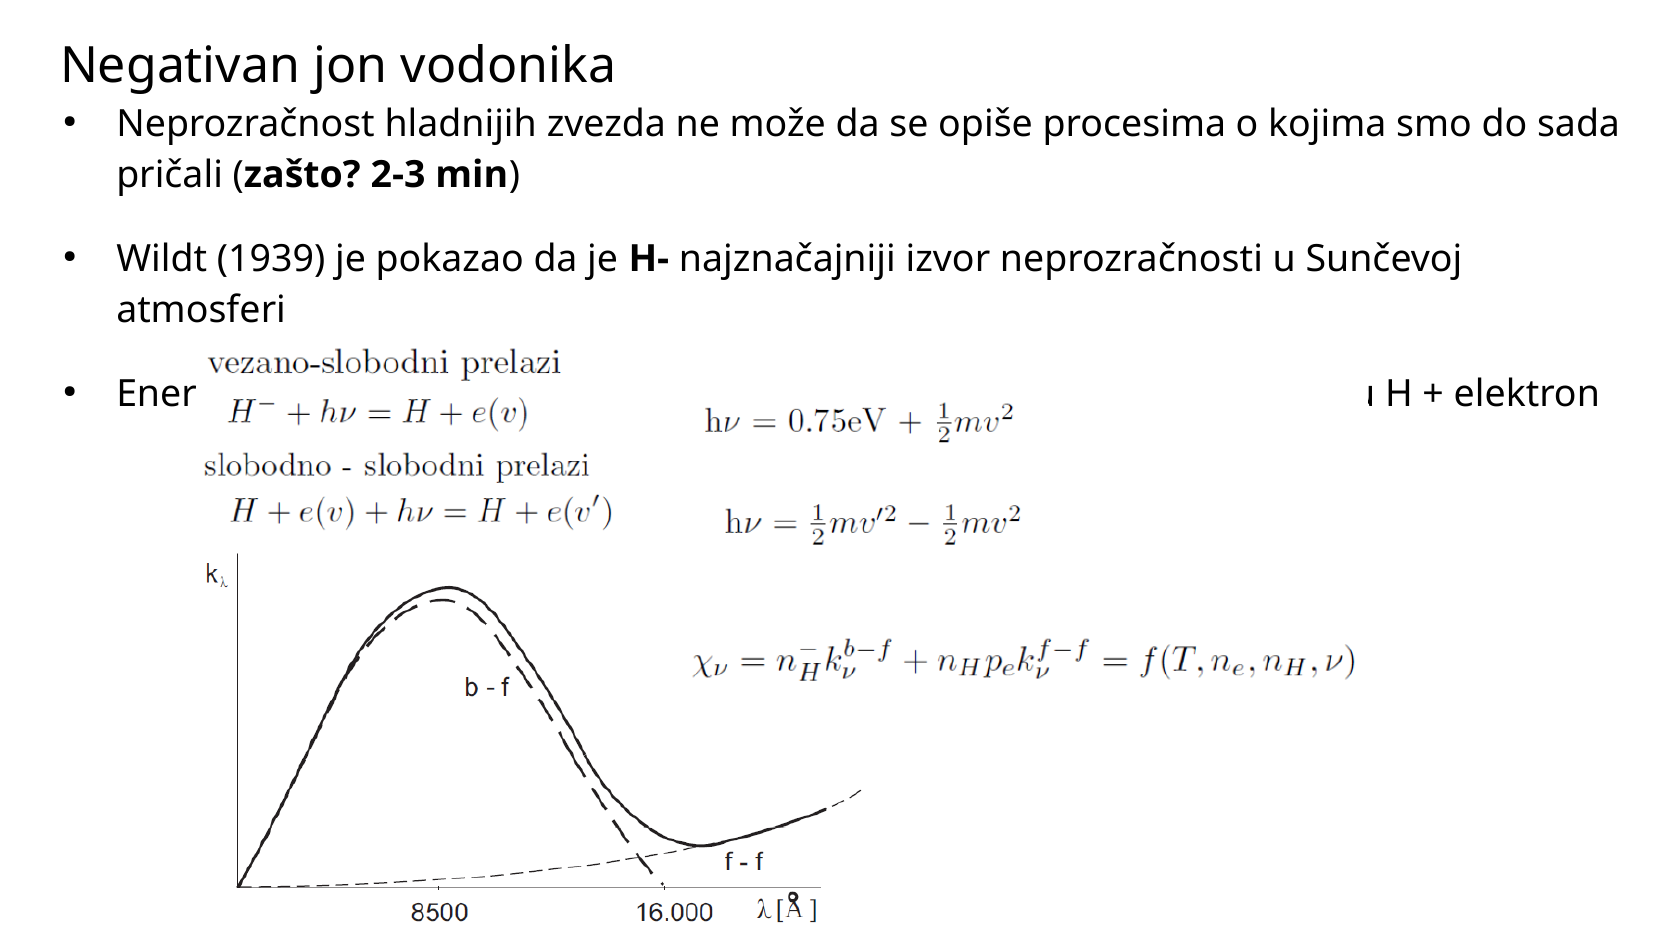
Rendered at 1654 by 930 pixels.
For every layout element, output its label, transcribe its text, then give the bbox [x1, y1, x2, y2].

title Negativan jon vodonika [59, 13, 1648, 113]
list Neprozračnost hladnijih zvezda ne može da se opiše procesima o kojima smo do sada pričali (zašto? 2-3 min) Wildt (1939) je pokazao da je H- najznačajniji izvor neprozračnosti u Sunčevoj atmosferi Energija veze je svega 0.75eV, sve preko toga “jonizuje” ovaj jon nazad u H + elektron [45, 96, 1635, 827]
picture [196, 343, 1368, 930]
